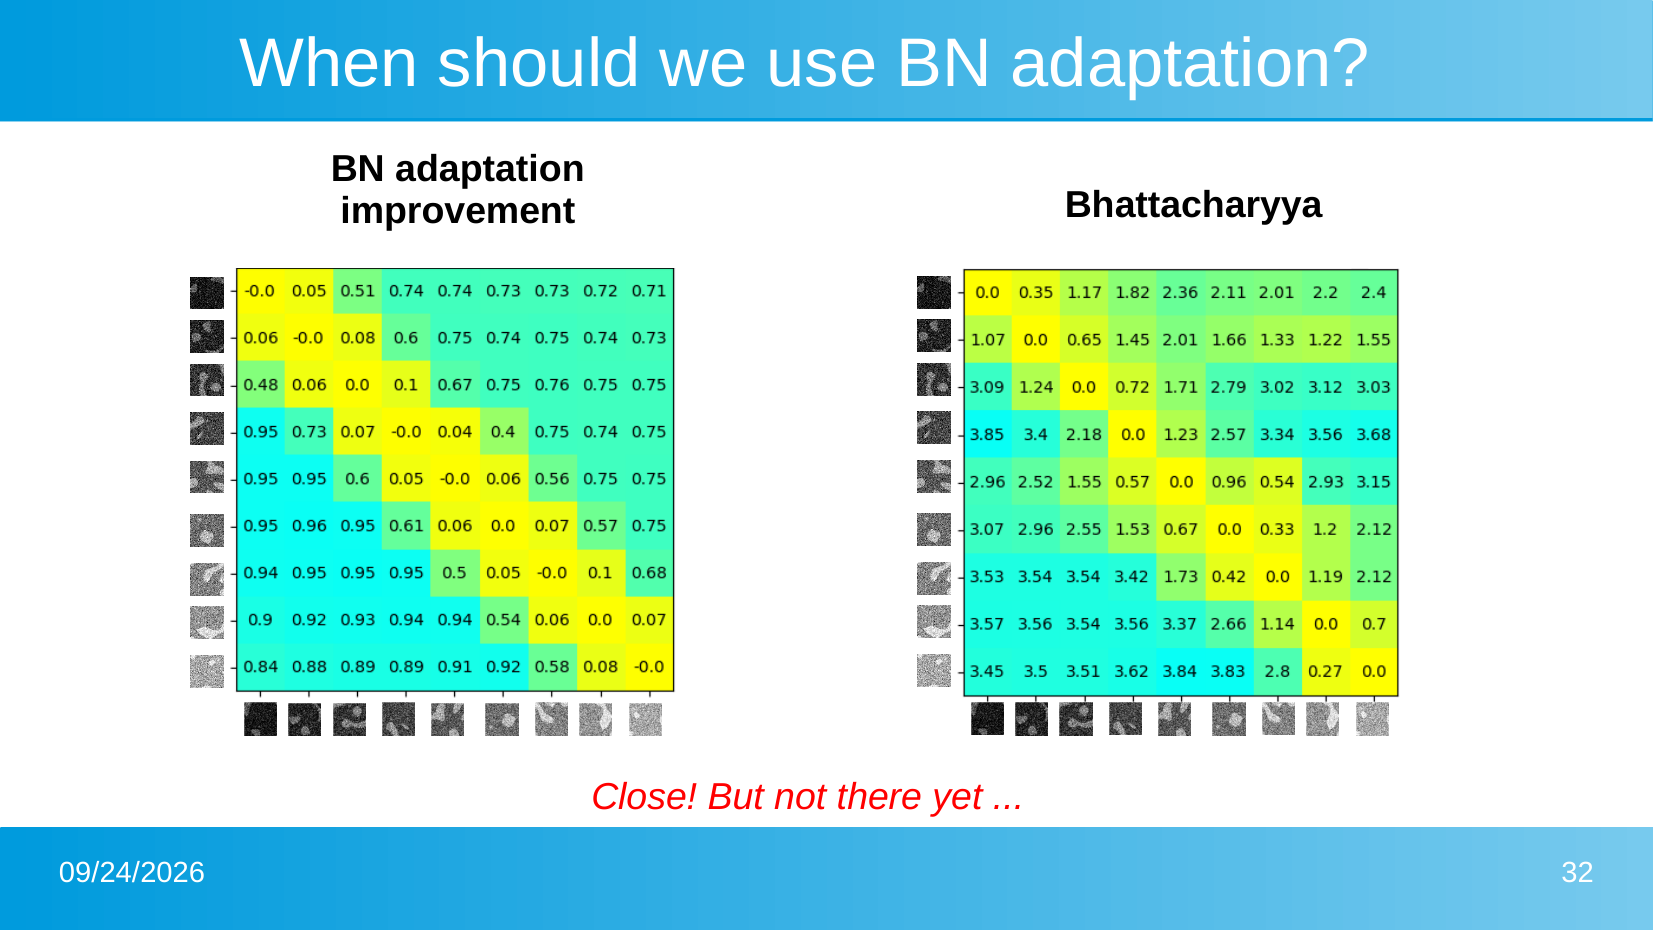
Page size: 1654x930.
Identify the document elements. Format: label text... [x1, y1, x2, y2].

picture [190, 268, 681, 736]
picture [917, 513, 951, 546]
picture [917, 605, 951, 638]
text_box Close! But not there yet ... [576, 768, 1040, 826]
picture [917, 319, 951, 352]
picture [917, 562, 951, 595]
text_box BN adaptation improvement [316, 140, 601, 239]
picture [917, 411, 951, 444]
picture [917, 460, 951, 493]
text_box Bhattacharyya [1050, 176, 1338, 233]
picture [917, 654, 951, 687]
title When should we use BN adaptation? [37, 23, 1573, 102]
picture [917, 276, 951, 309]
picture [954, 268, 1405, 736]
picture [917, 363, 951, 396]
